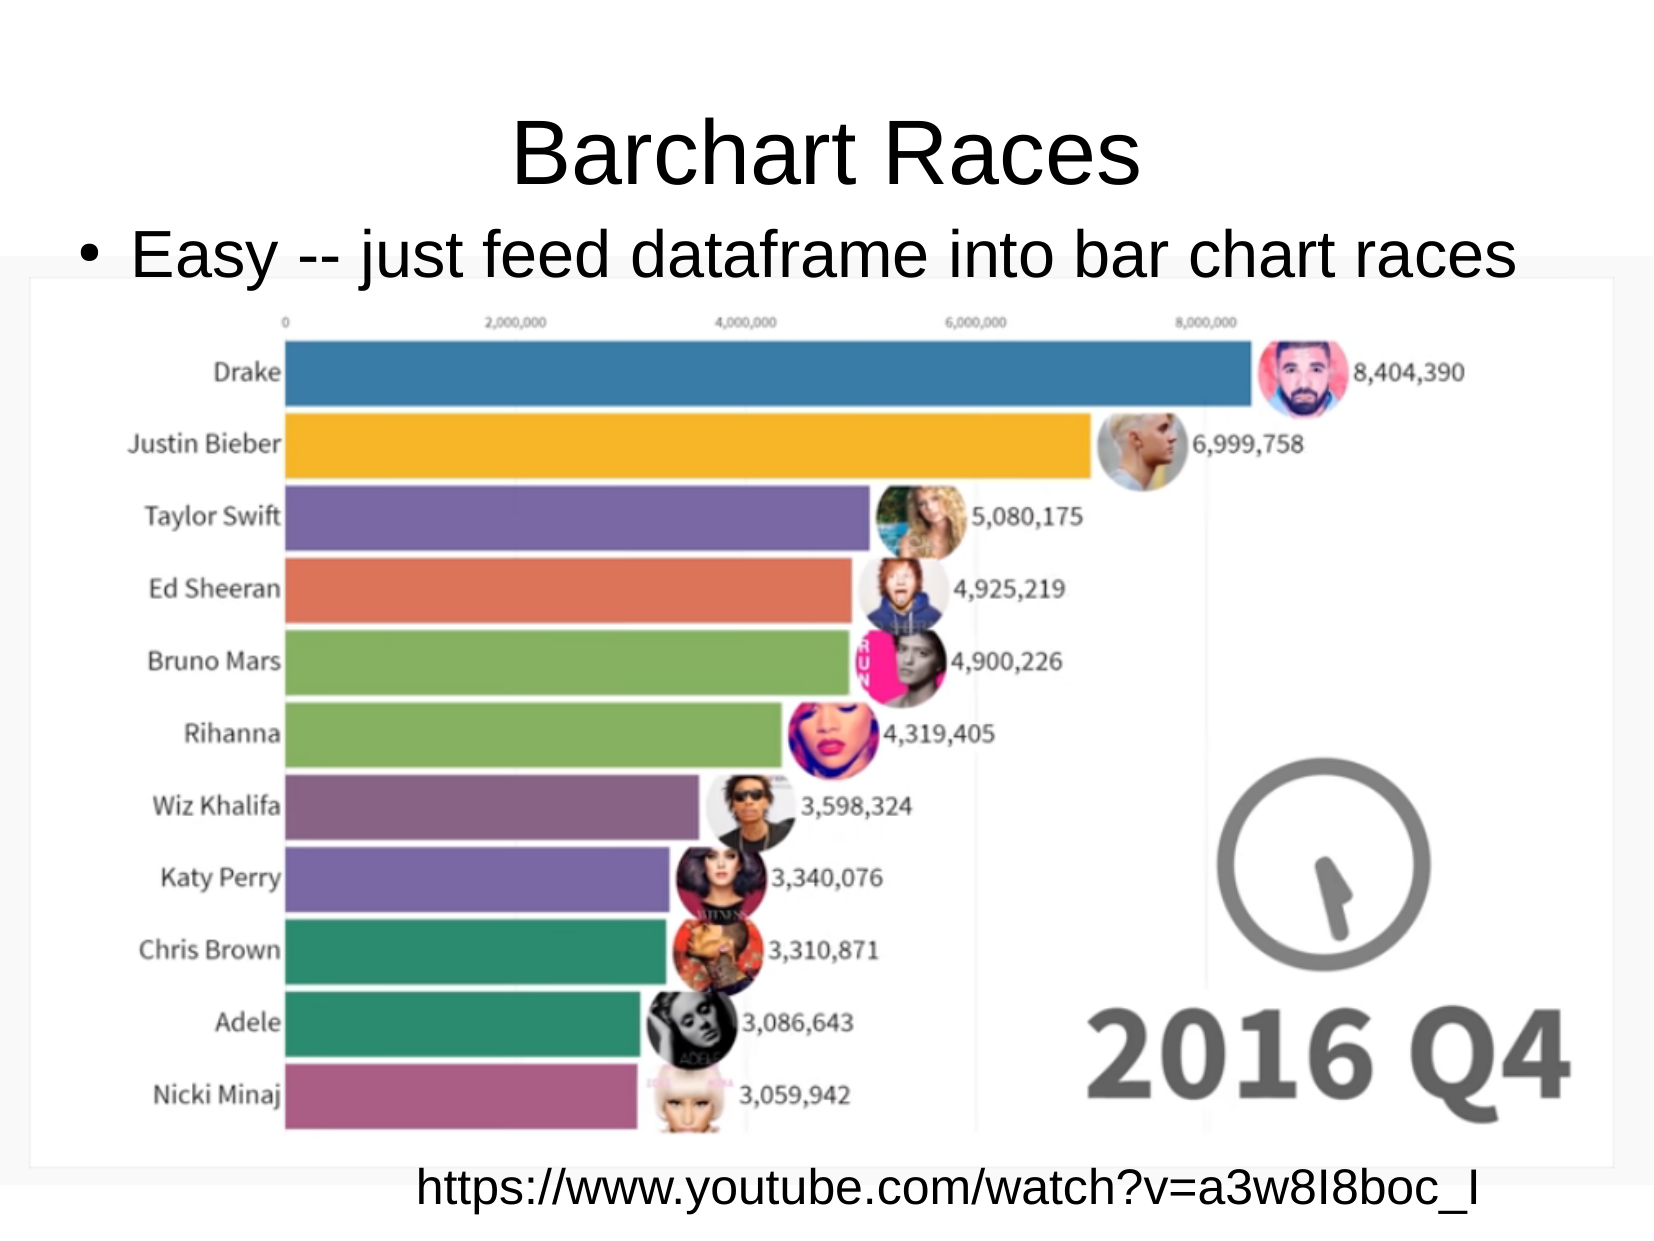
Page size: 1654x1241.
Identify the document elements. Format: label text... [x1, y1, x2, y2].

text_box https://www.youtube.com/watch?v=a3w8I8boc_I [345, 1159, 1515, 1216]
picture [0, 256, 1654, 1186]
list Easy -- just feed dataframe into bar chart races [60, 216, 1549, 377]
title Barchart Races [82, 49, 1571, 256]
